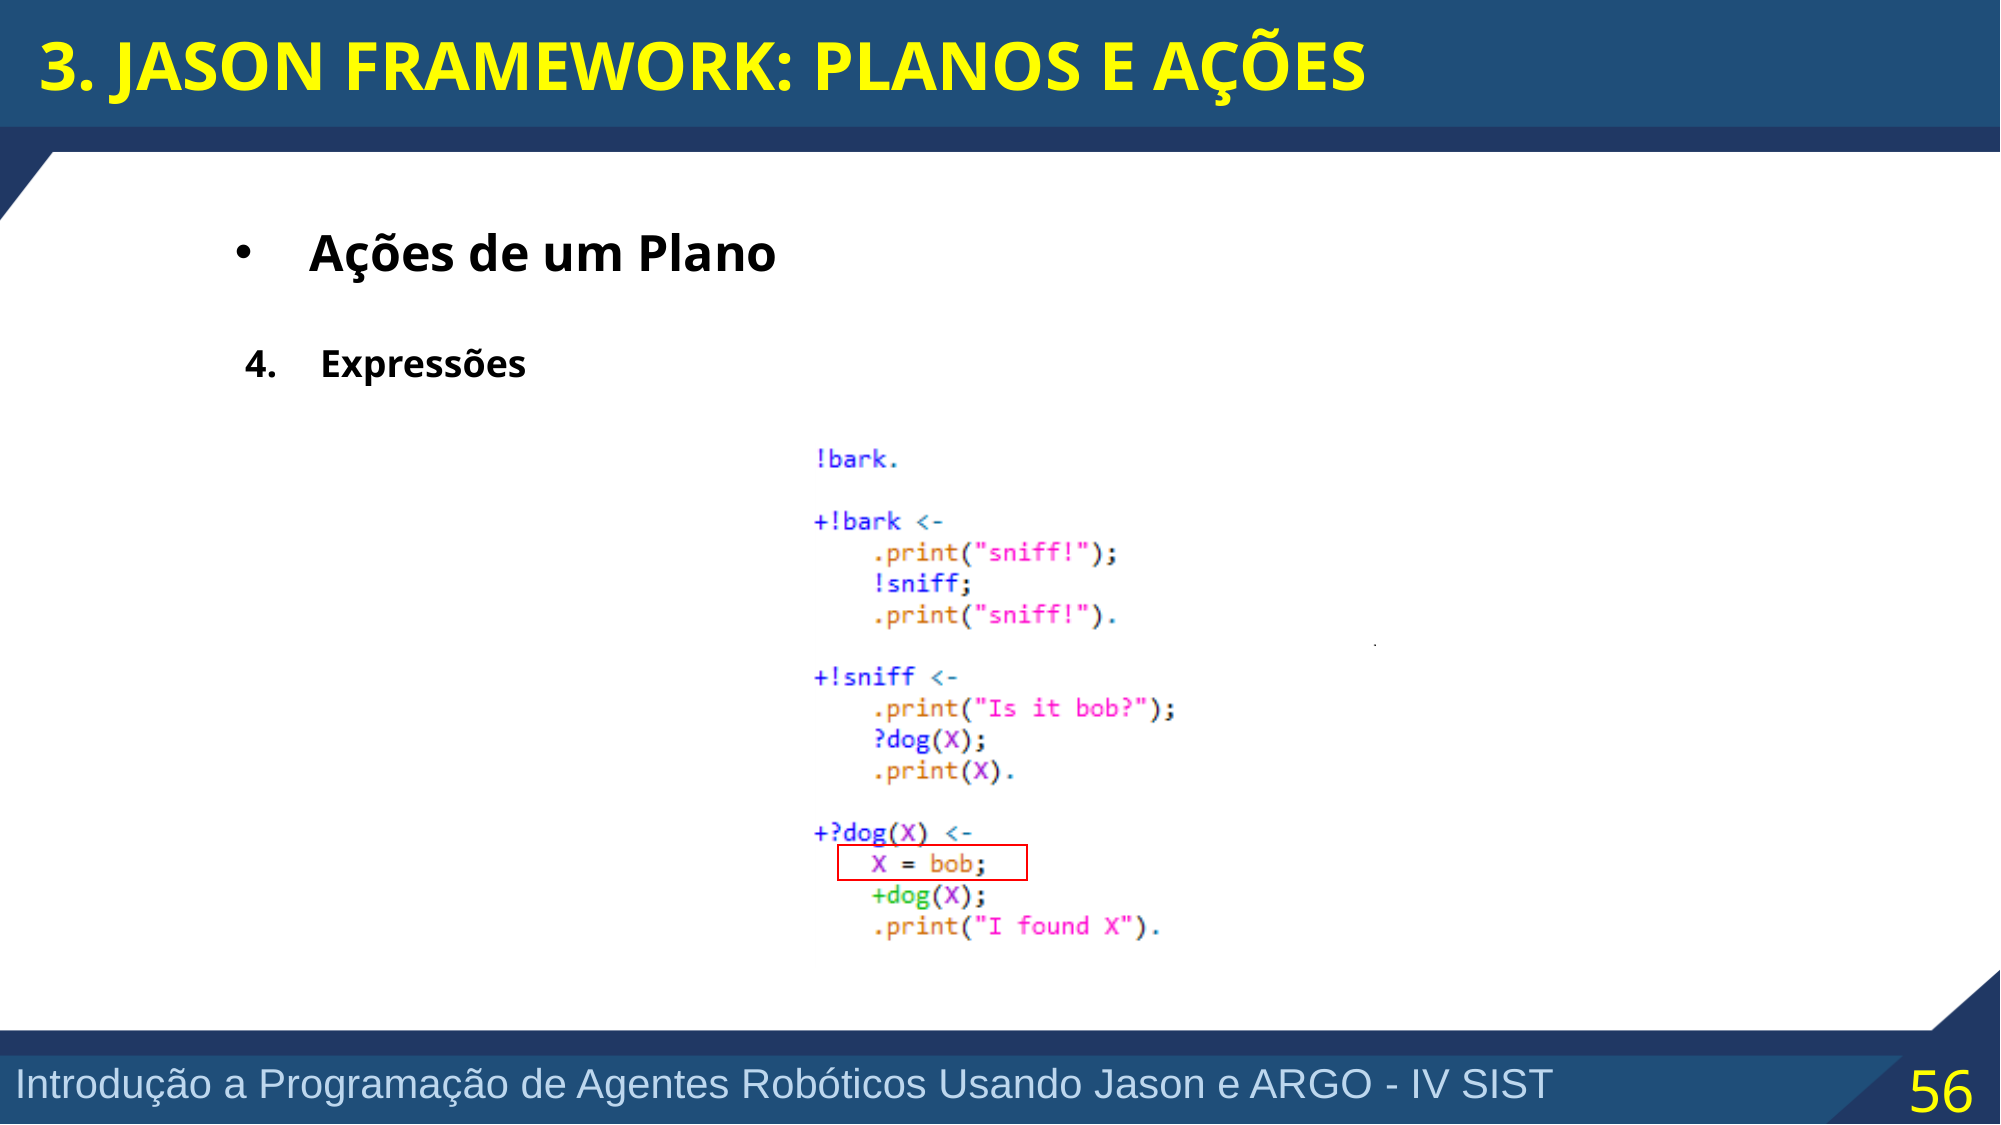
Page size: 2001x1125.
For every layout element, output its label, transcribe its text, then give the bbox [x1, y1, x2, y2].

text_box 3. JASON FRAMEWORK: PLANOS E AÇÕES [24, 16, 2000, 112]
text_box Ações de um Plano [220, 214, 1496, 290]
text_box Expressões [230, 338, 1285, 409]
picture [0, 0, 2000, 1124]
